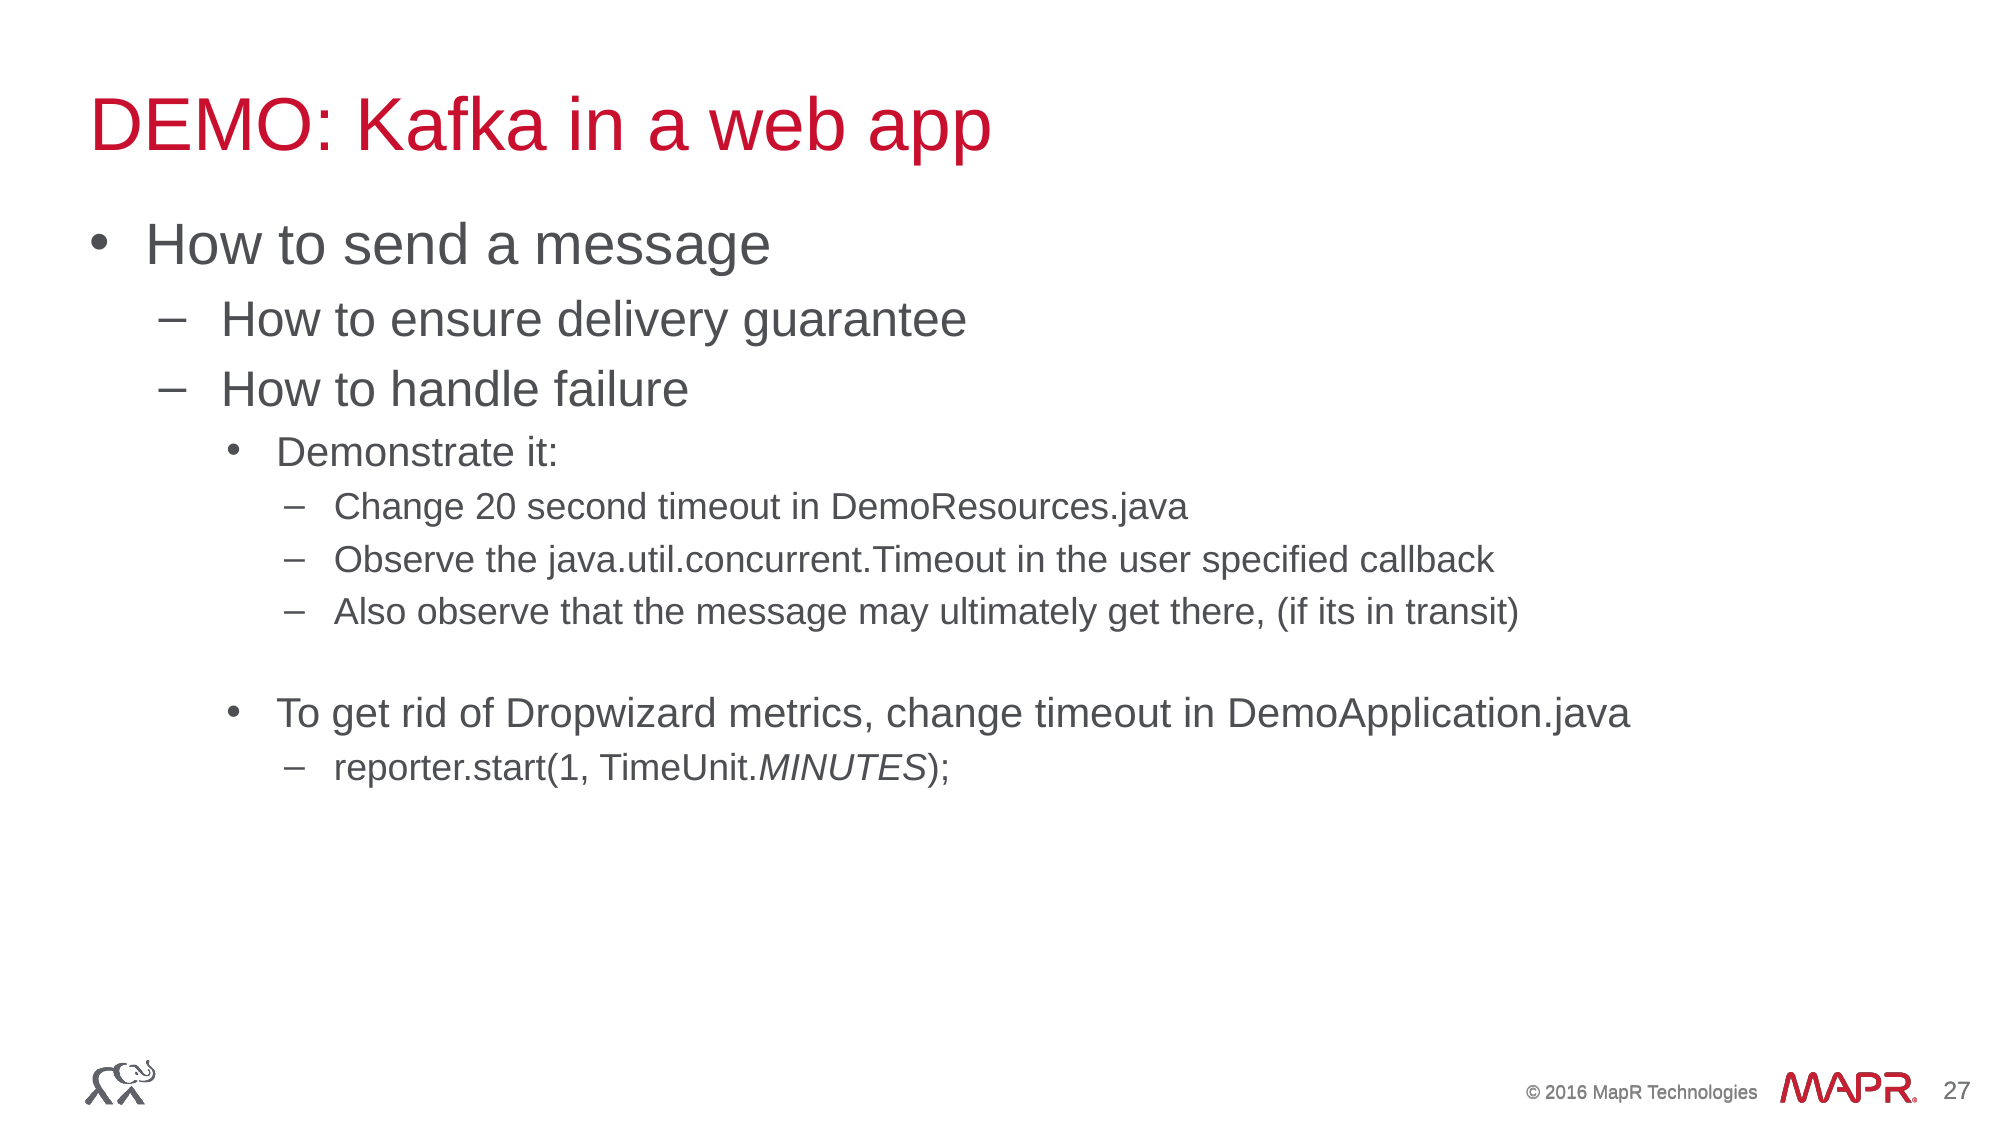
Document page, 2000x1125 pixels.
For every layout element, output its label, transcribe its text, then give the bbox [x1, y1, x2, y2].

title DEMO: Kafka in a web app [69, 45, 1869, 196]
picture [75, 1038, 167, 1125]
list How to send a message How to ensure delivery guarantee How to handle failure Demonstrate it: Change 20 second timeout in DemoResources.java Observe the java.util.concurrent.Timeout in the user specified callback Also observe that the message may ultimately get there, (if its in transit) To get rid of Dropwizard metrics, change timeout in DemoApplication.java reporter.start(1, TimeUnit.MINUTES); [69, 196, 1869, 1005]
